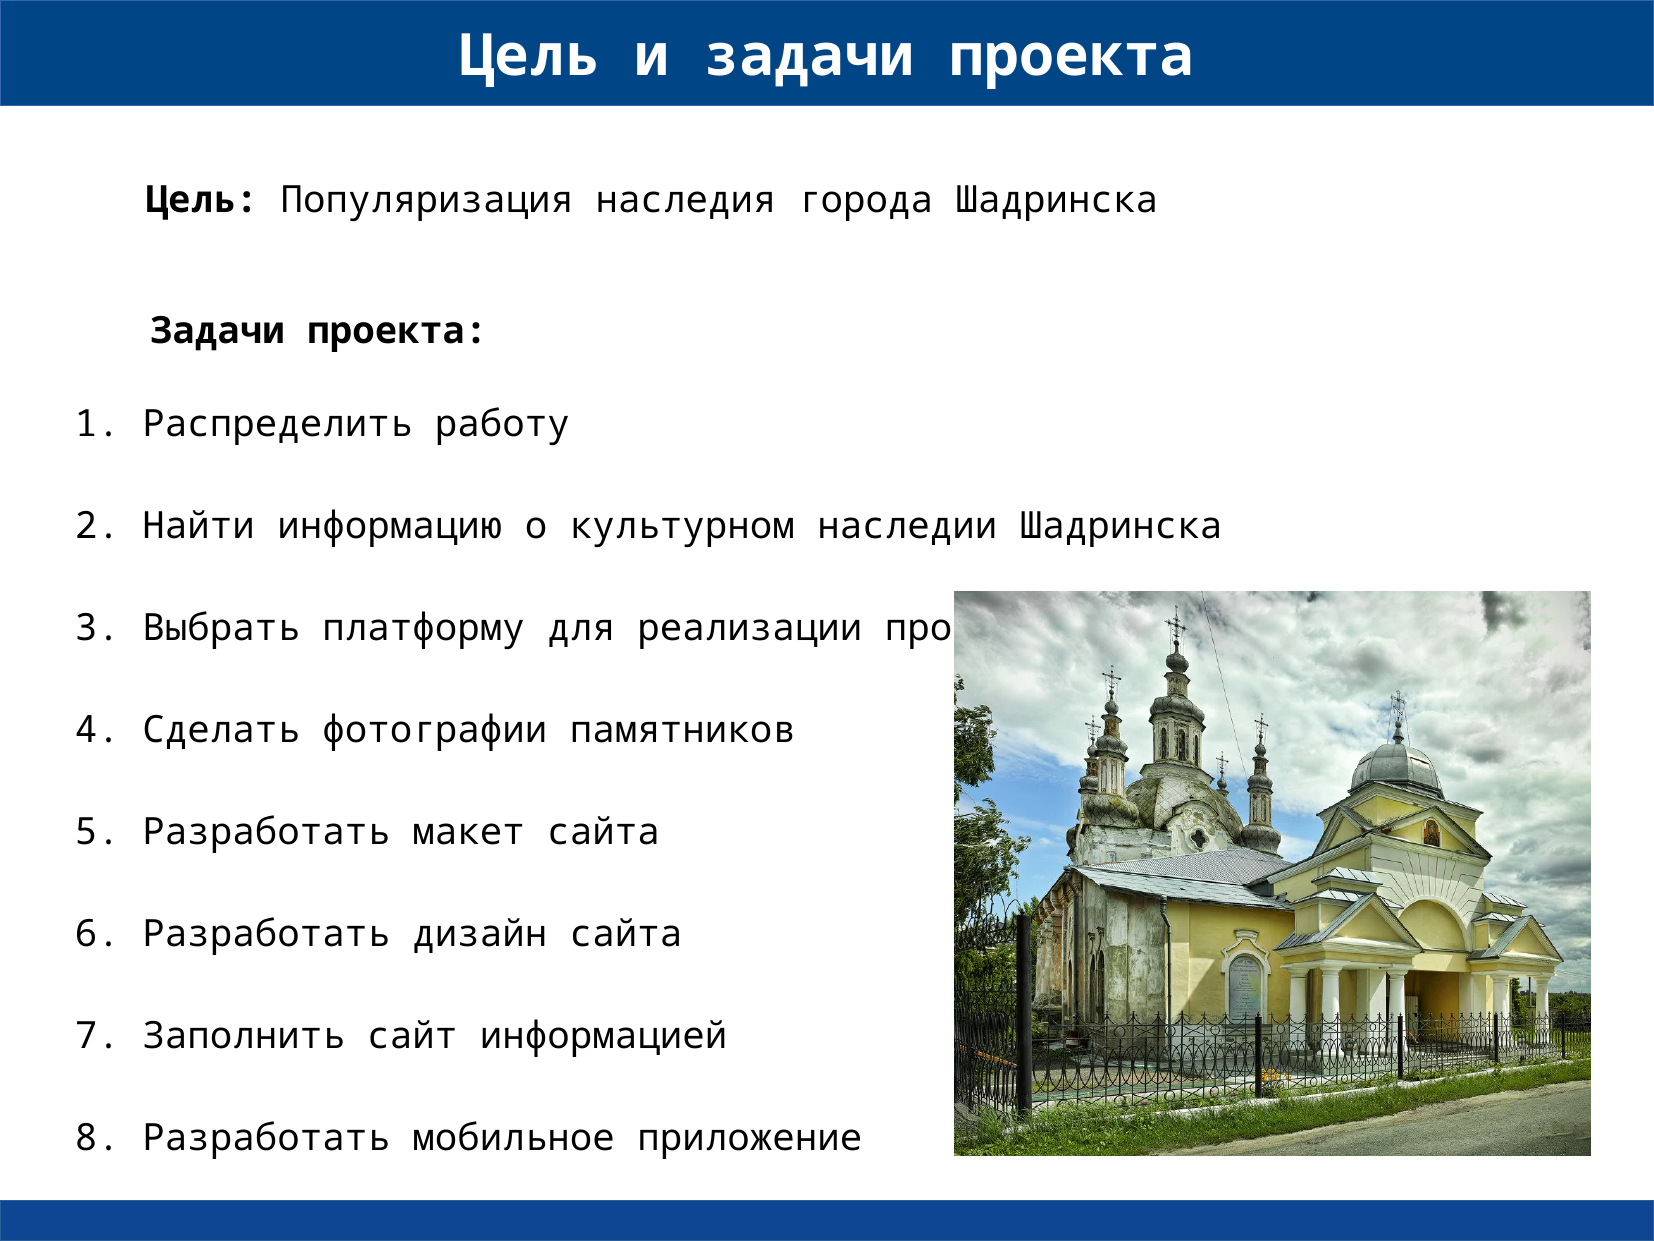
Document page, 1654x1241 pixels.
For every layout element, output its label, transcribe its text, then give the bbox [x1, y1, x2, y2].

text_box Цель: Популяризация наследия города Шадринска Задачи проекта: 1. Распределить работу 2. Найти информацию о культурном наследии Шадринска 3. Выбрать платформу для реализации проекта 4. Сделать фотографии памятников 5. Разработать макет сайта 6. Разработать дизайн сайта 7. Заполнить сайт информацией 8. Разработать мобильное приложение [60, 165, 1606, 1186]
text_box [0, 1200, 1654, 1241]
title Цель и задачи проекта [0, 0, 1654, 106]
picture [954, 591, 1591, 1156]
